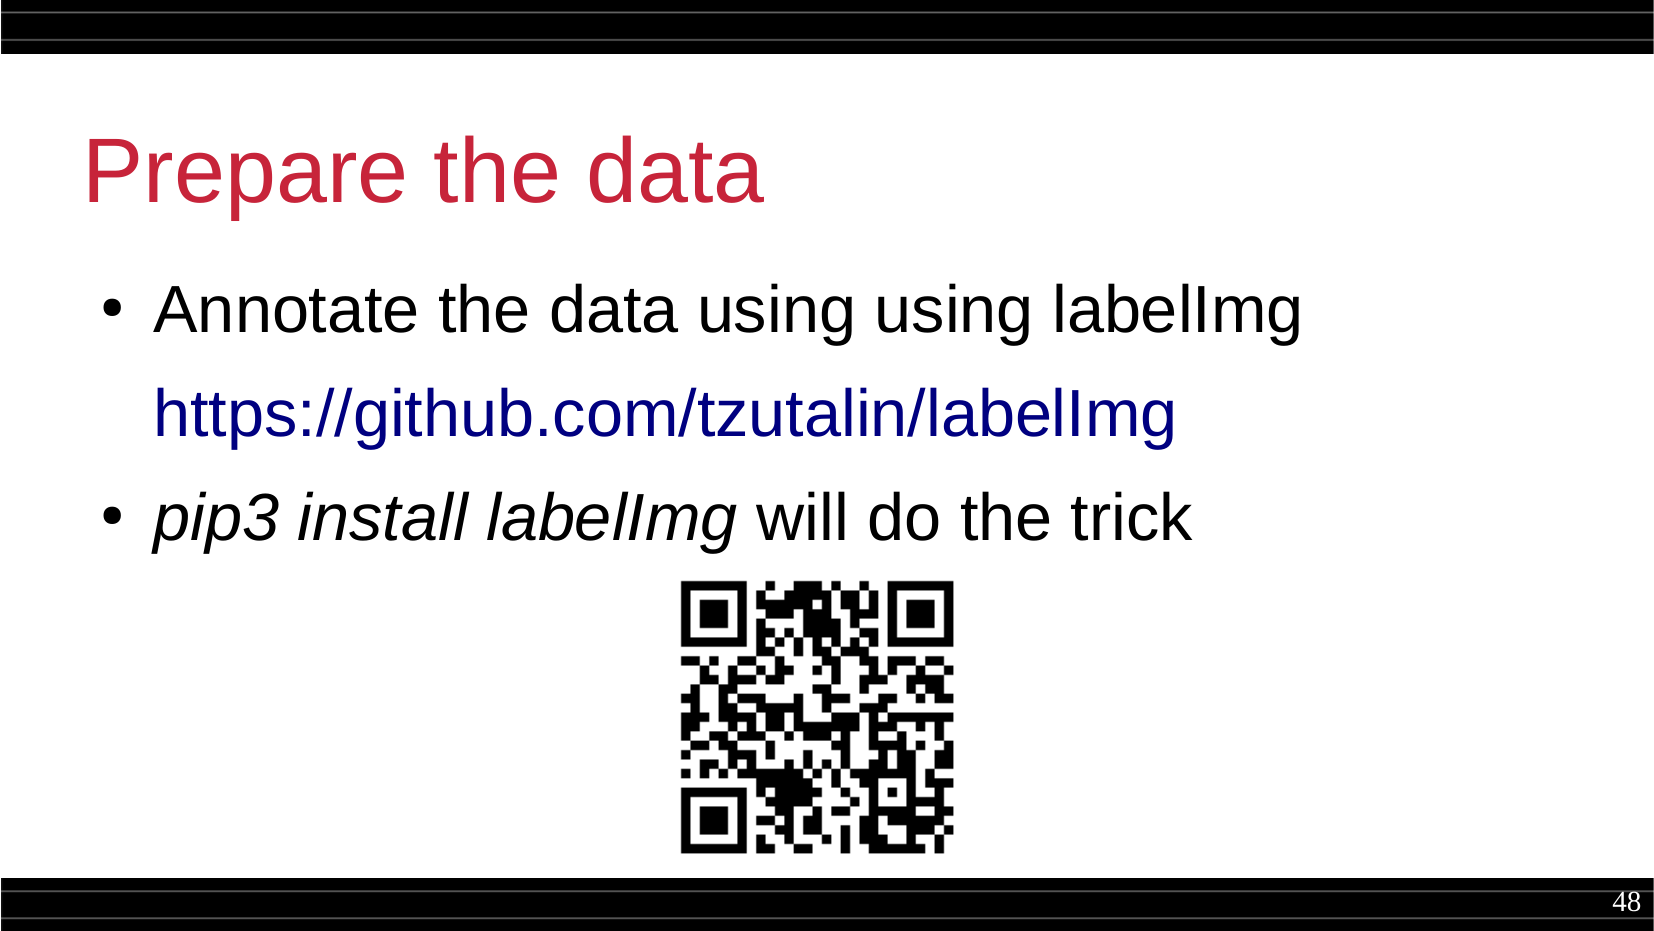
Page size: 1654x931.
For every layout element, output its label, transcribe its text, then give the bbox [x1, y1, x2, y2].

title Prepare the data [82, 92, 1571, 249]
picture [661, 561, 974, 875]
list Annotate the data using using labelImg https://github.com/tzutalin/labelImg pip3 install labelImg will do the trick [82, 271, 1571, 758]
picture [1, 878, 1654, 931]
picture [1, 0, 1654, 54]
